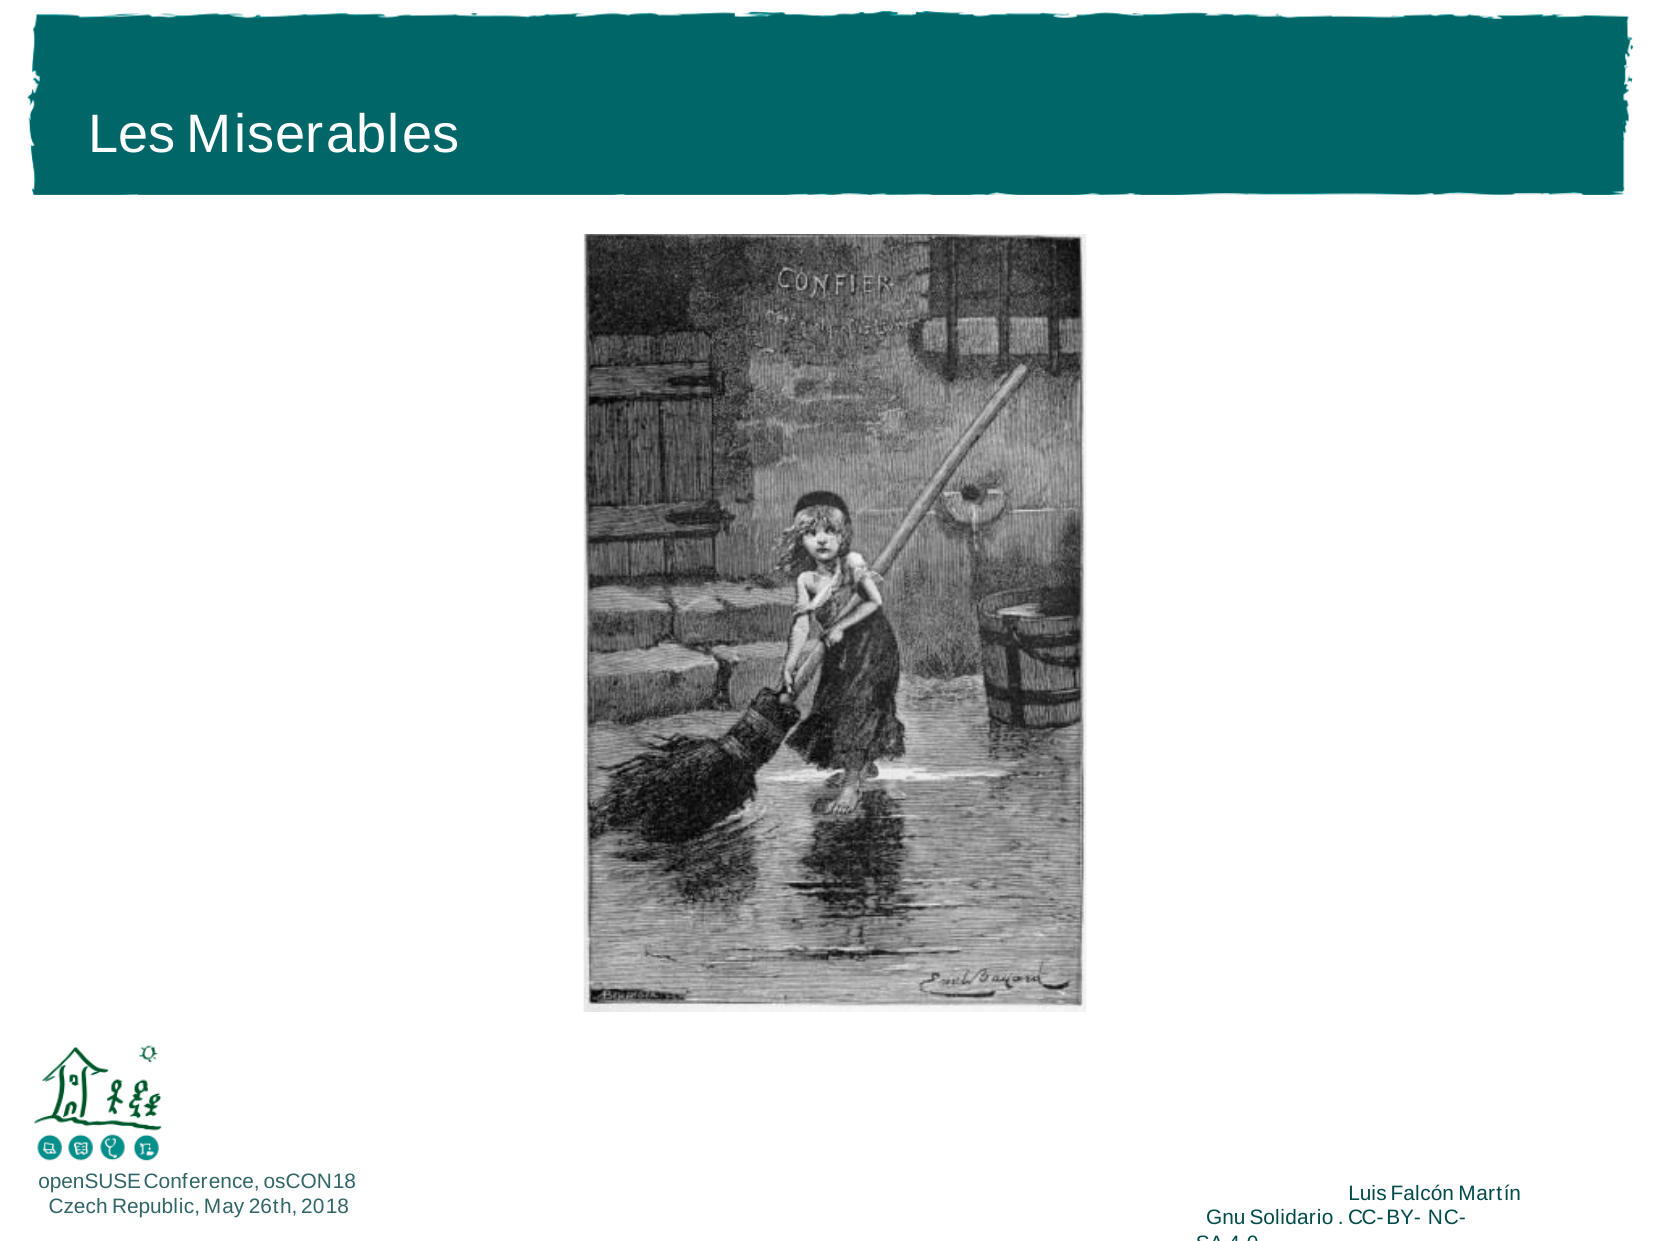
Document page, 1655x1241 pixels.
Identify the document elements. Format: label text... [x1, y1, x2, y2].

text_box openSUSEConference,osCON18 CzechRepublic,May26th,2018 [36, 1167, 361, 1218]
text_box [584, 235, 1086, 1012]
title LesMiserables [48, 74, 1607, 179]
text_box LuisFalcónMartín GnuSolidario.CC-BY-NC-SA4.0 [1193, 1179, 1531, 1230]
